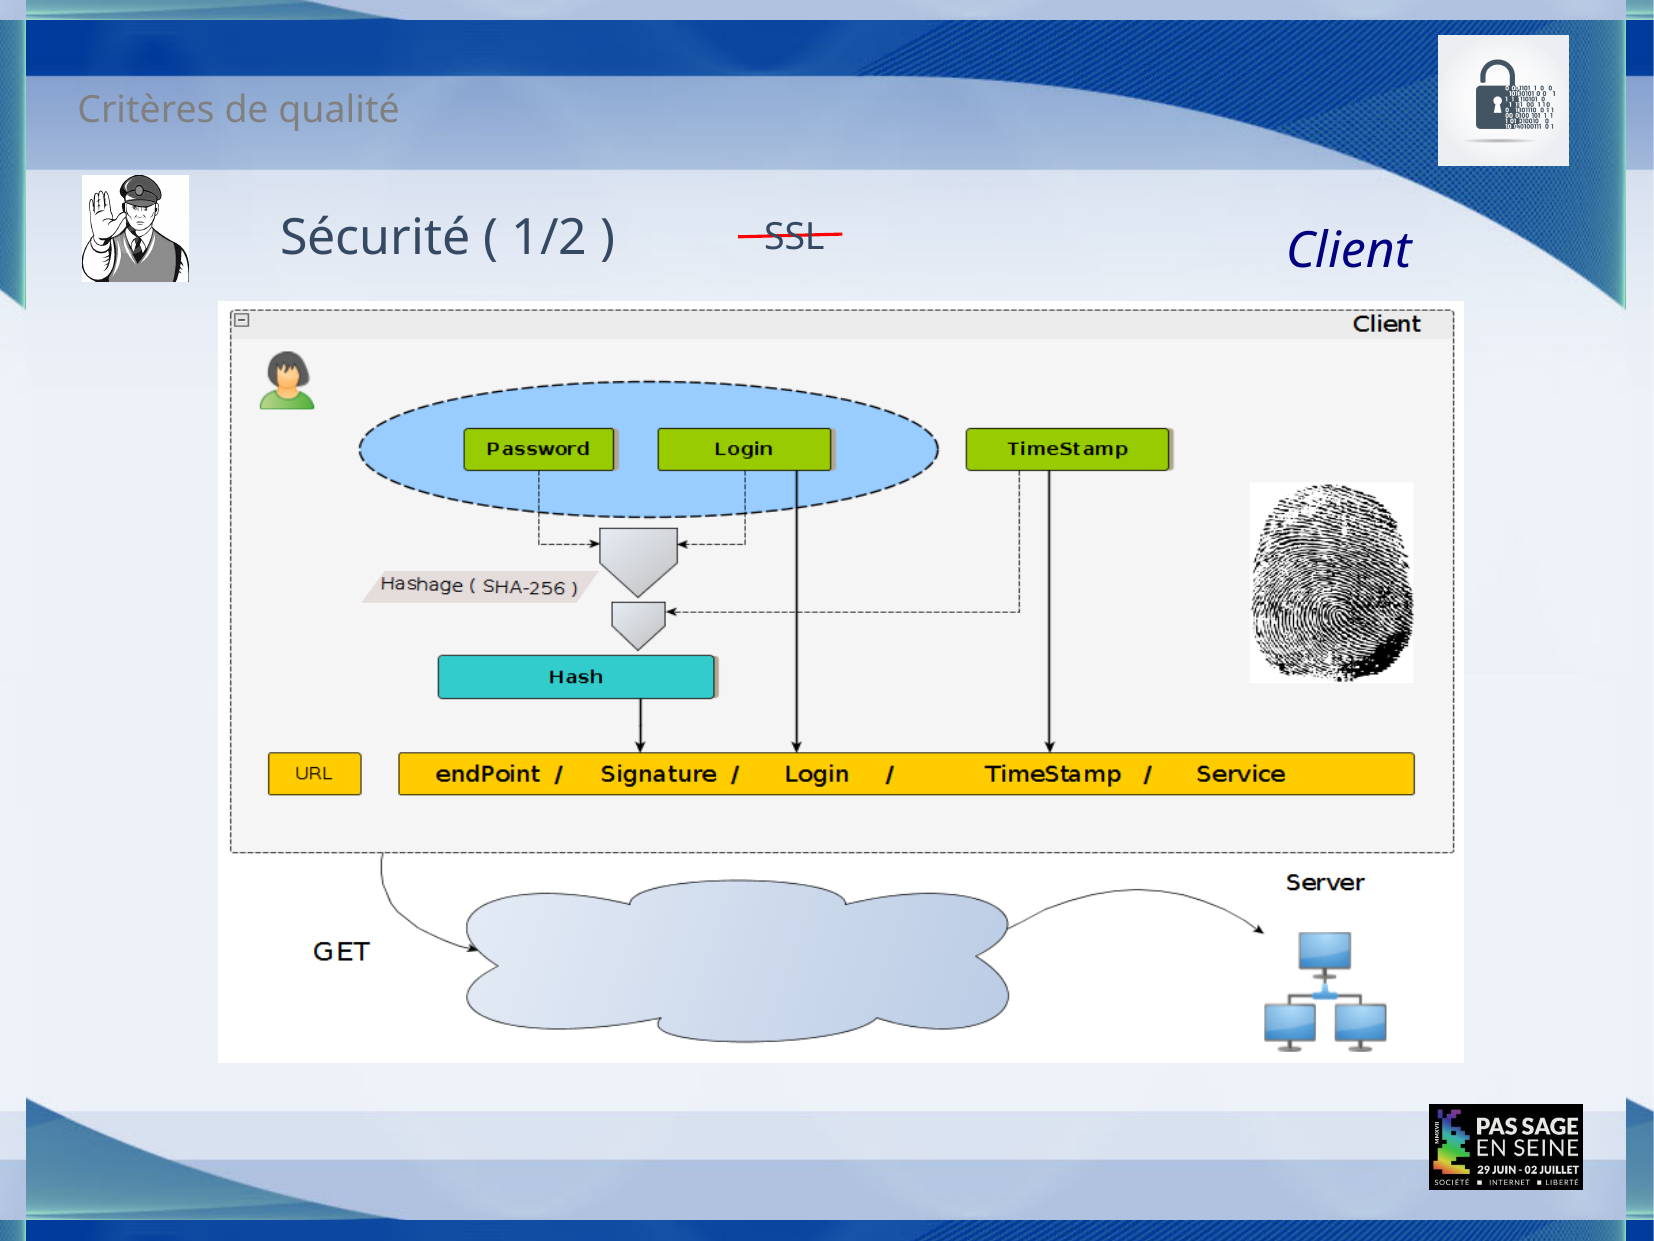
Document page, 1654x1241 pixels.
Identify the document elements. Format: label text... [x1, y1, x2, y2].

title Client [1236, 201, 1461, 295]
title SSL [738, 208, 851, 263]
title Sécurité ( 1/2 ) [199, 200, 697, 270]
title Critères de qualité [11, 86, 466, 131]
picture [0, 0, 1654, 1241]
